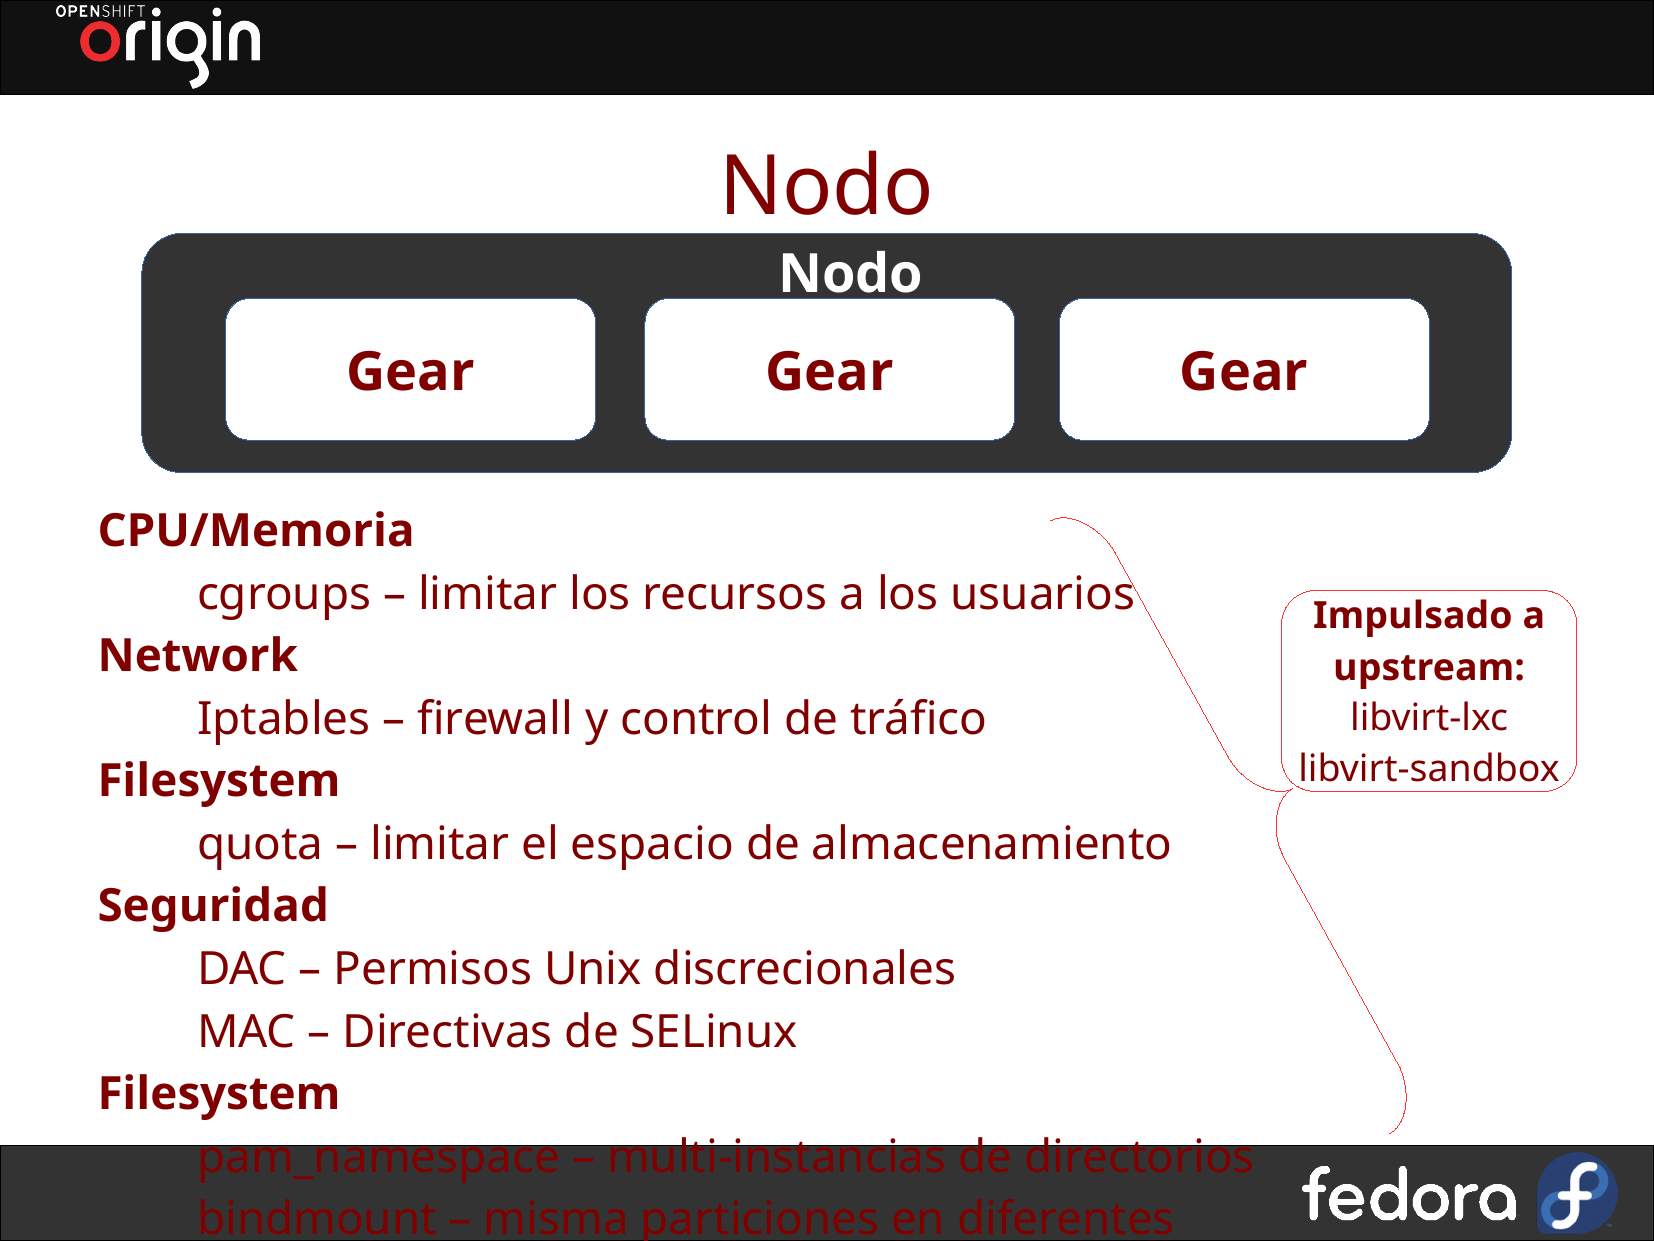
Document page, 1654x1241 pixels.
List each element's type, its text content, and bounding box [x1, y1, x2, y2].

title Nodo [82, 78, 1571, 287]
picture [56, 5, 260, 89]
text_box CPU/Memoria cgroups – limitar los recursos a los usuarios Network Iptables – firewall y control de tráfico Filesystem quota – limitar el espacio de almacenamiento Seguridad DAC – Permisos Unix discrecionales MAC – Directivas de SELinux Filesystem pam_namespace – multi-instancias de directorios bindmount – misma particiones en diferentes ubicaciones [82, 490, 1453, 1145]
text_box Gear [644, 298, 1015, 441]
picture [1299, 1151, 1619, 1235]
text_box Gear [1059, 298, 1430, 441]
text_box [141, 233, 1512, 473]
text_box Gear [225, 298, 596, 441]
text_box Nodo [763, 227, 934, 306]
text_box Impulsado a upstream: libvirt-lxc libvirt-sandbox [1453, 590, 1577, 792]
